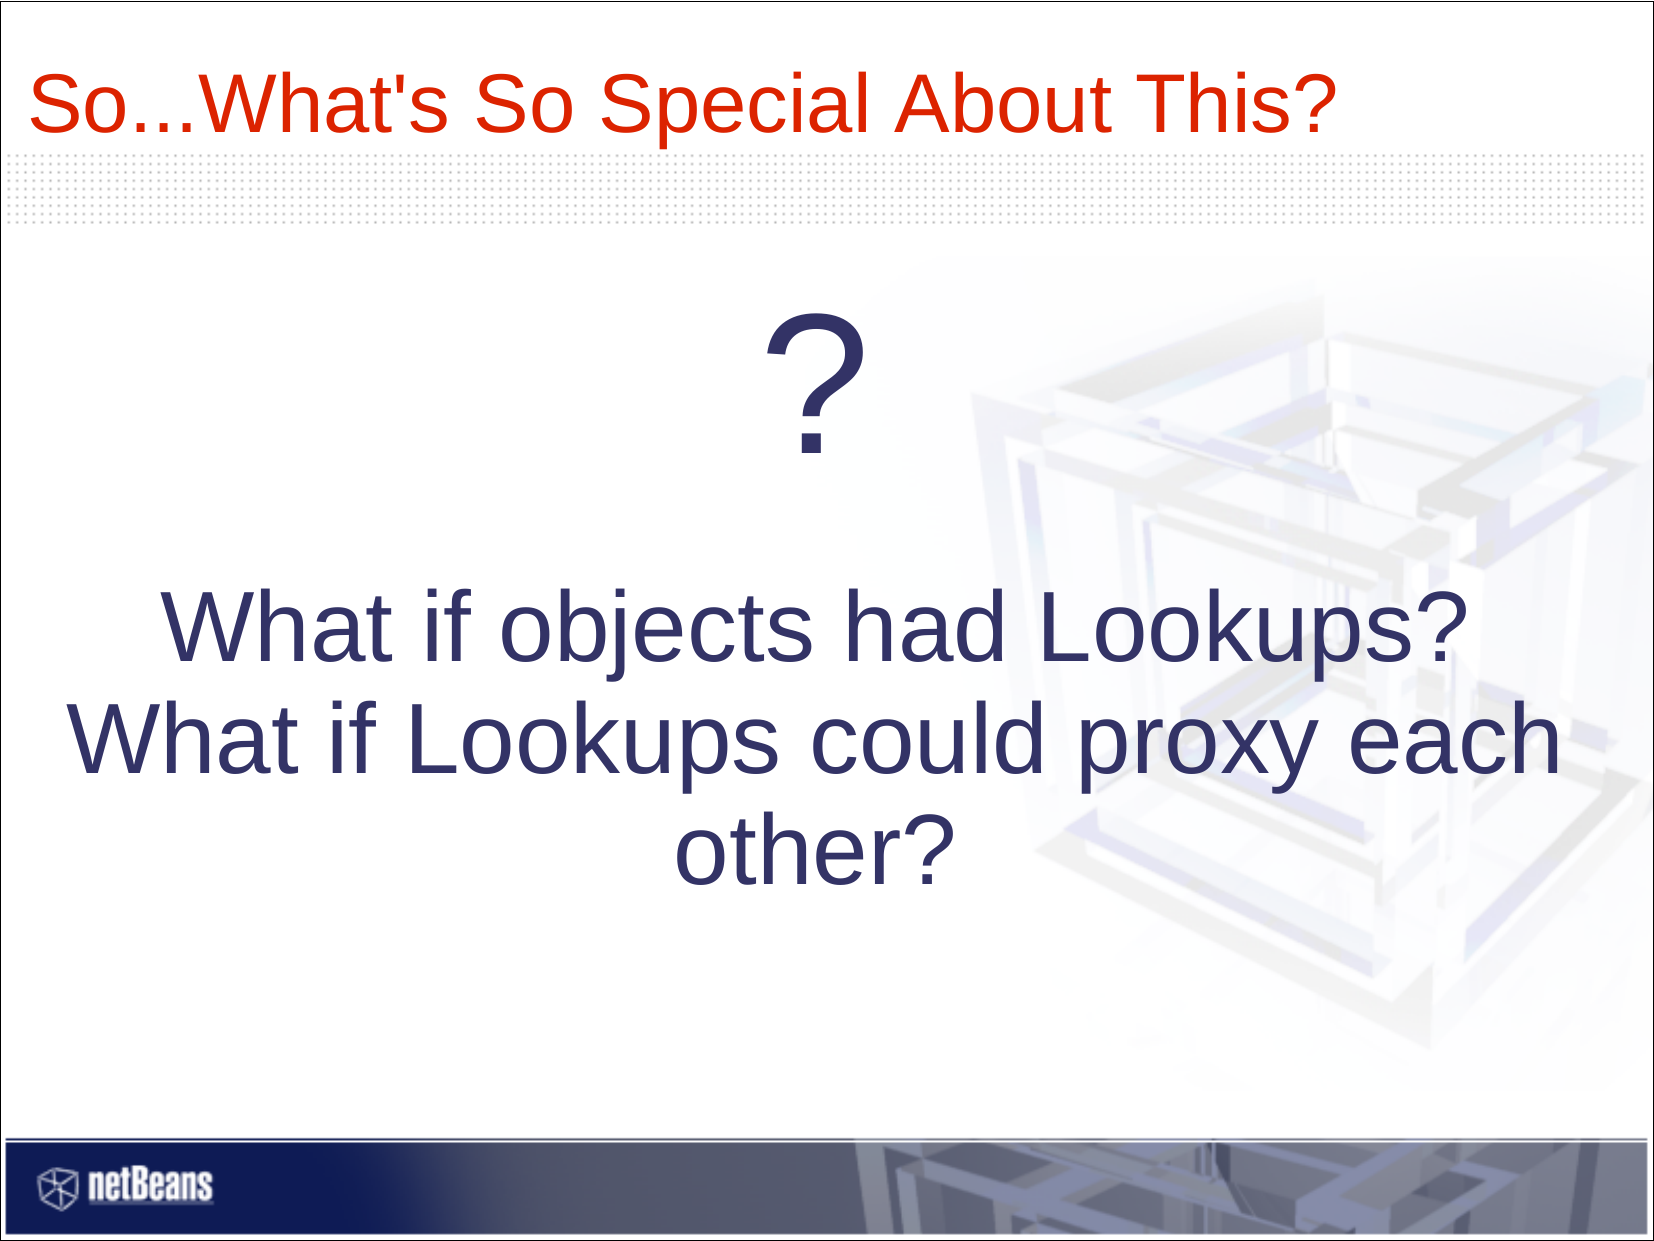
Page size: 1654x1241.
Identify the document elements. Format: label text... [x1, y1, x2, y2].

title So...What's So Special About This? [27, 0, 1627, 208]
list ? What if objects had Lookups? What if Lookups could proxy each other? [60, 272, 1571, 1127]
picture [1, 2, 1653, 1240]
